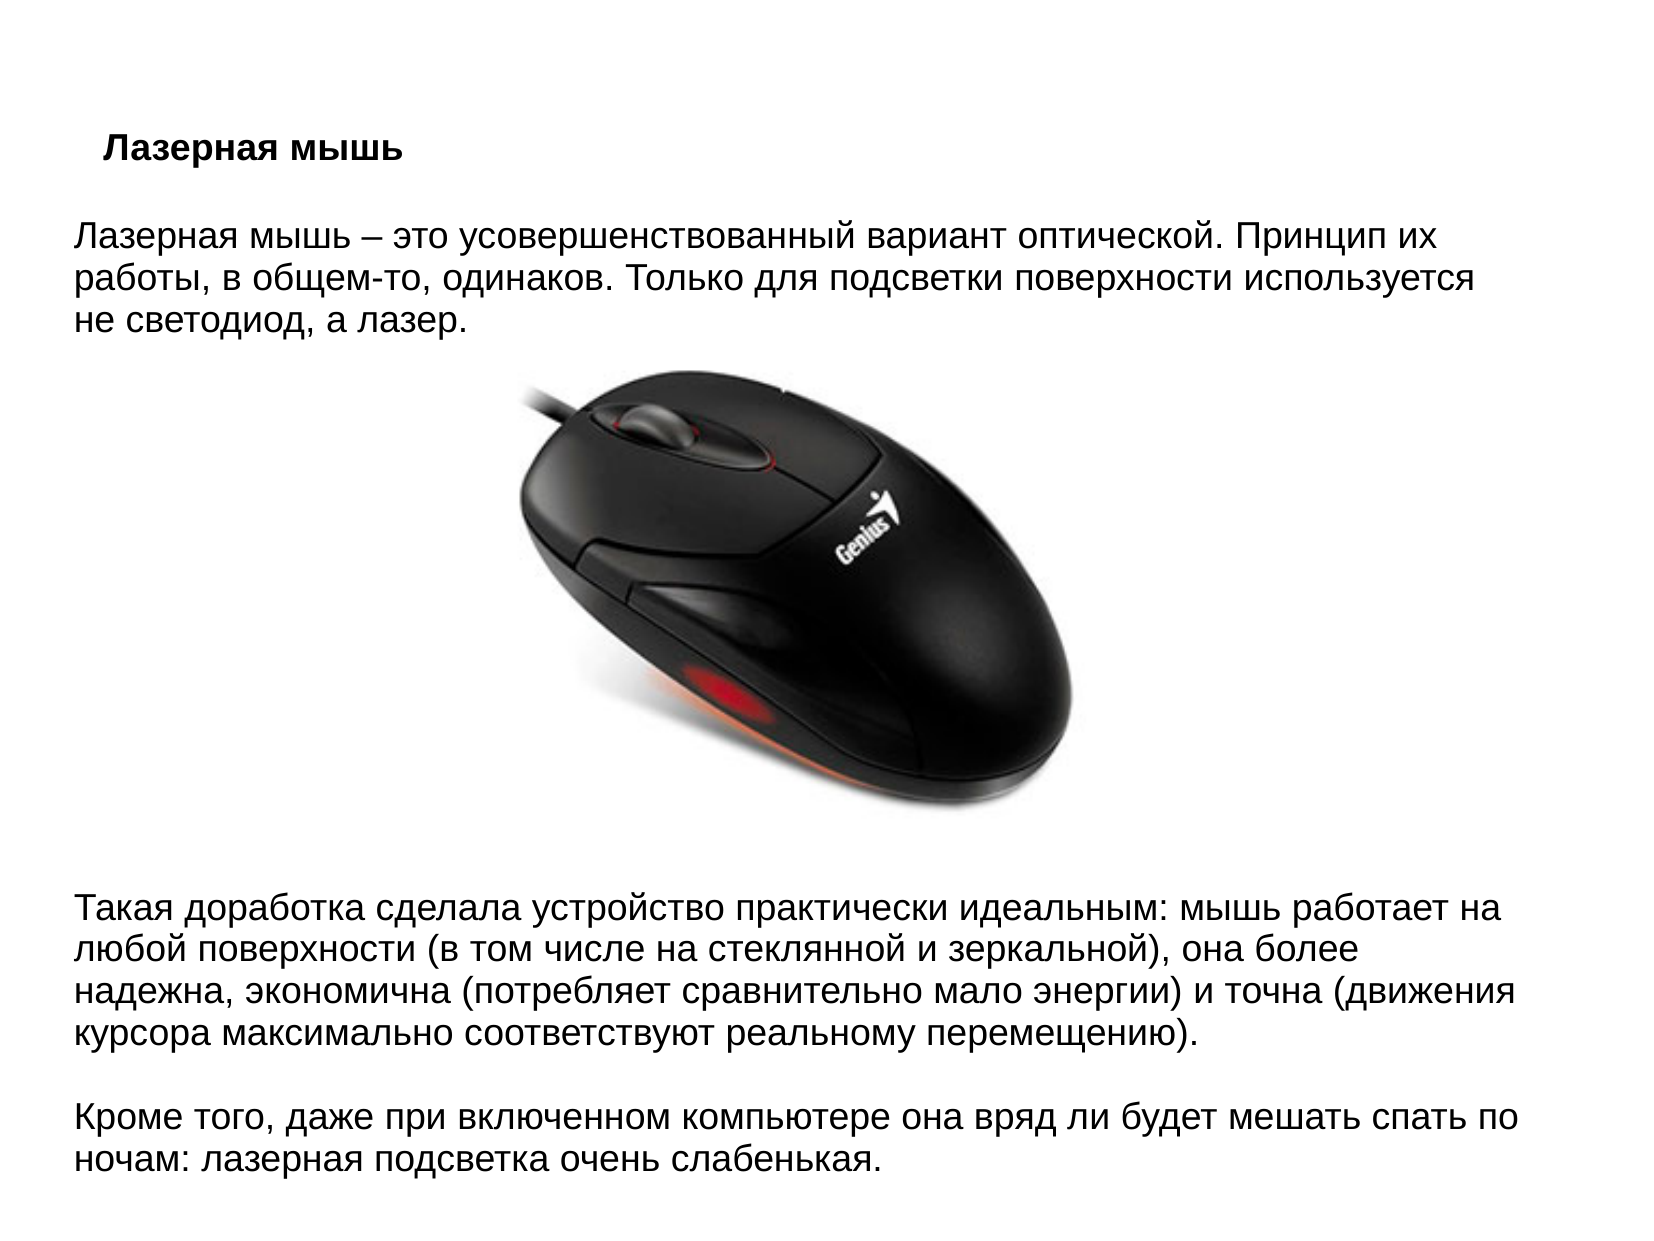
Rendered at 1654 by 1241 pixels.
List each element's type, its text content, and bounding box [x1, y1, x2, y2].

text_box Лазерная мышь – это усовершенствованный вариант оптической. Принцип их работы, в общем-то, одинаков. Только для подсветки поверхности используется не светодиод, а лазер. Такая доработка сделала устройство практически идеальным: мышь работает на любой поверхности (в том числе на стеклянной и зеркальной), она более надежна, экономична (потребляет сравнительно мало энергии) и точна (движения курсора максимально соответствуют реальному перемещению). Кроме того, даже при включенном компьютере она вряд ли будет мешать спать по ночам: лазерная подсветка очень слабенькая. [59, 206, 1536, 1189]
text_box Лазерная мышь [88, 119, 419, 178]
picture [501, 354, 1093, 827]
